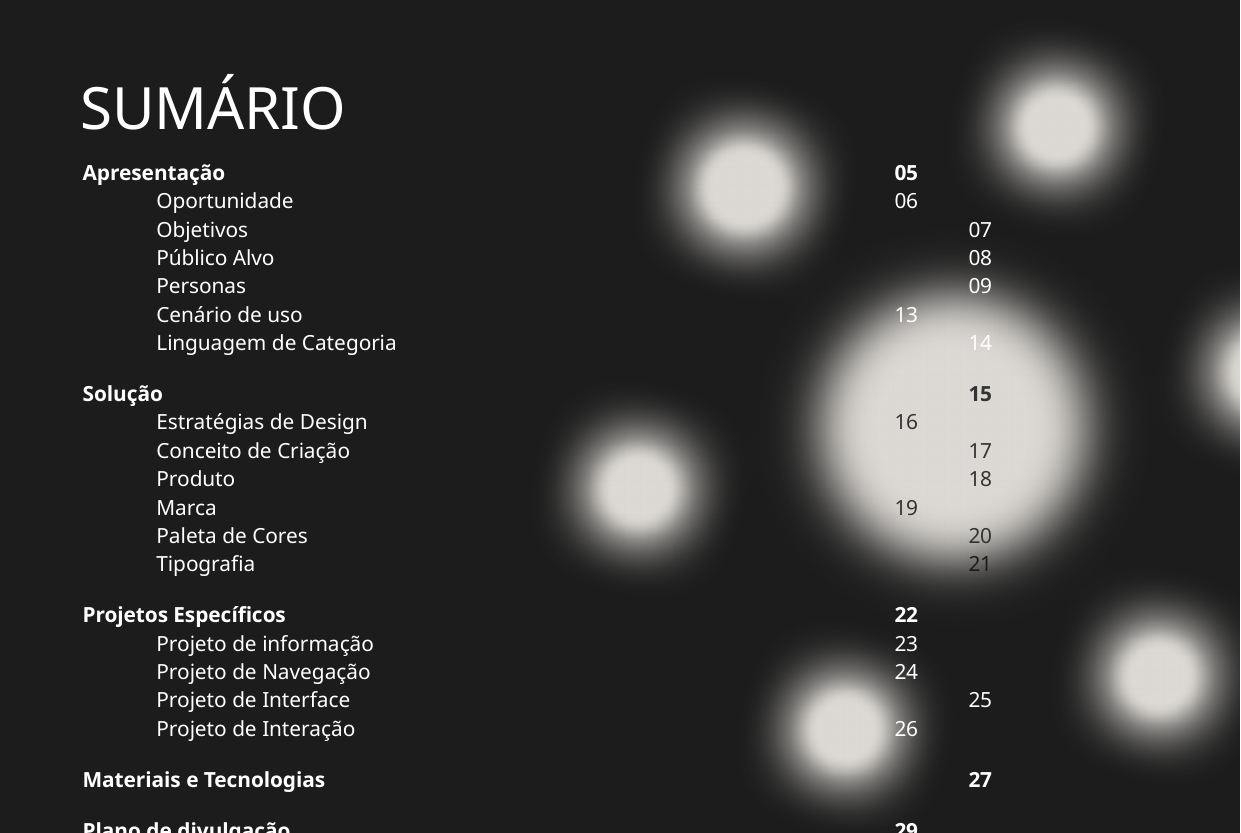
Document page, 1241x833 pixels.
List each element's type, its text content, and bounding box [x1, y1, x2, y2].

picture [523, 11, 1241, 833]
subtitle Apresentação 05 Oportunidade 06 Objetivos 07 Público Alvo 08 Personas 09 Cenário de uso 13 Linguagem de Categoria 14 Solução 15 Estratégias de Design 16 Conceito de Criação 17 Produto 18 Marca 19 Paleta de Cores 20 Tipografia 21 Projetos Específicos 22 Projeto de informação 23 Projeto de Navegação 24 Projeto de Interface 25 Projeto de Interação 26 Materiais e Tecnologias 27 Plano de divulgação 29 [82, 188, 1134, 790]
title SUMÁRIO [80, 26, 1156, 188]
